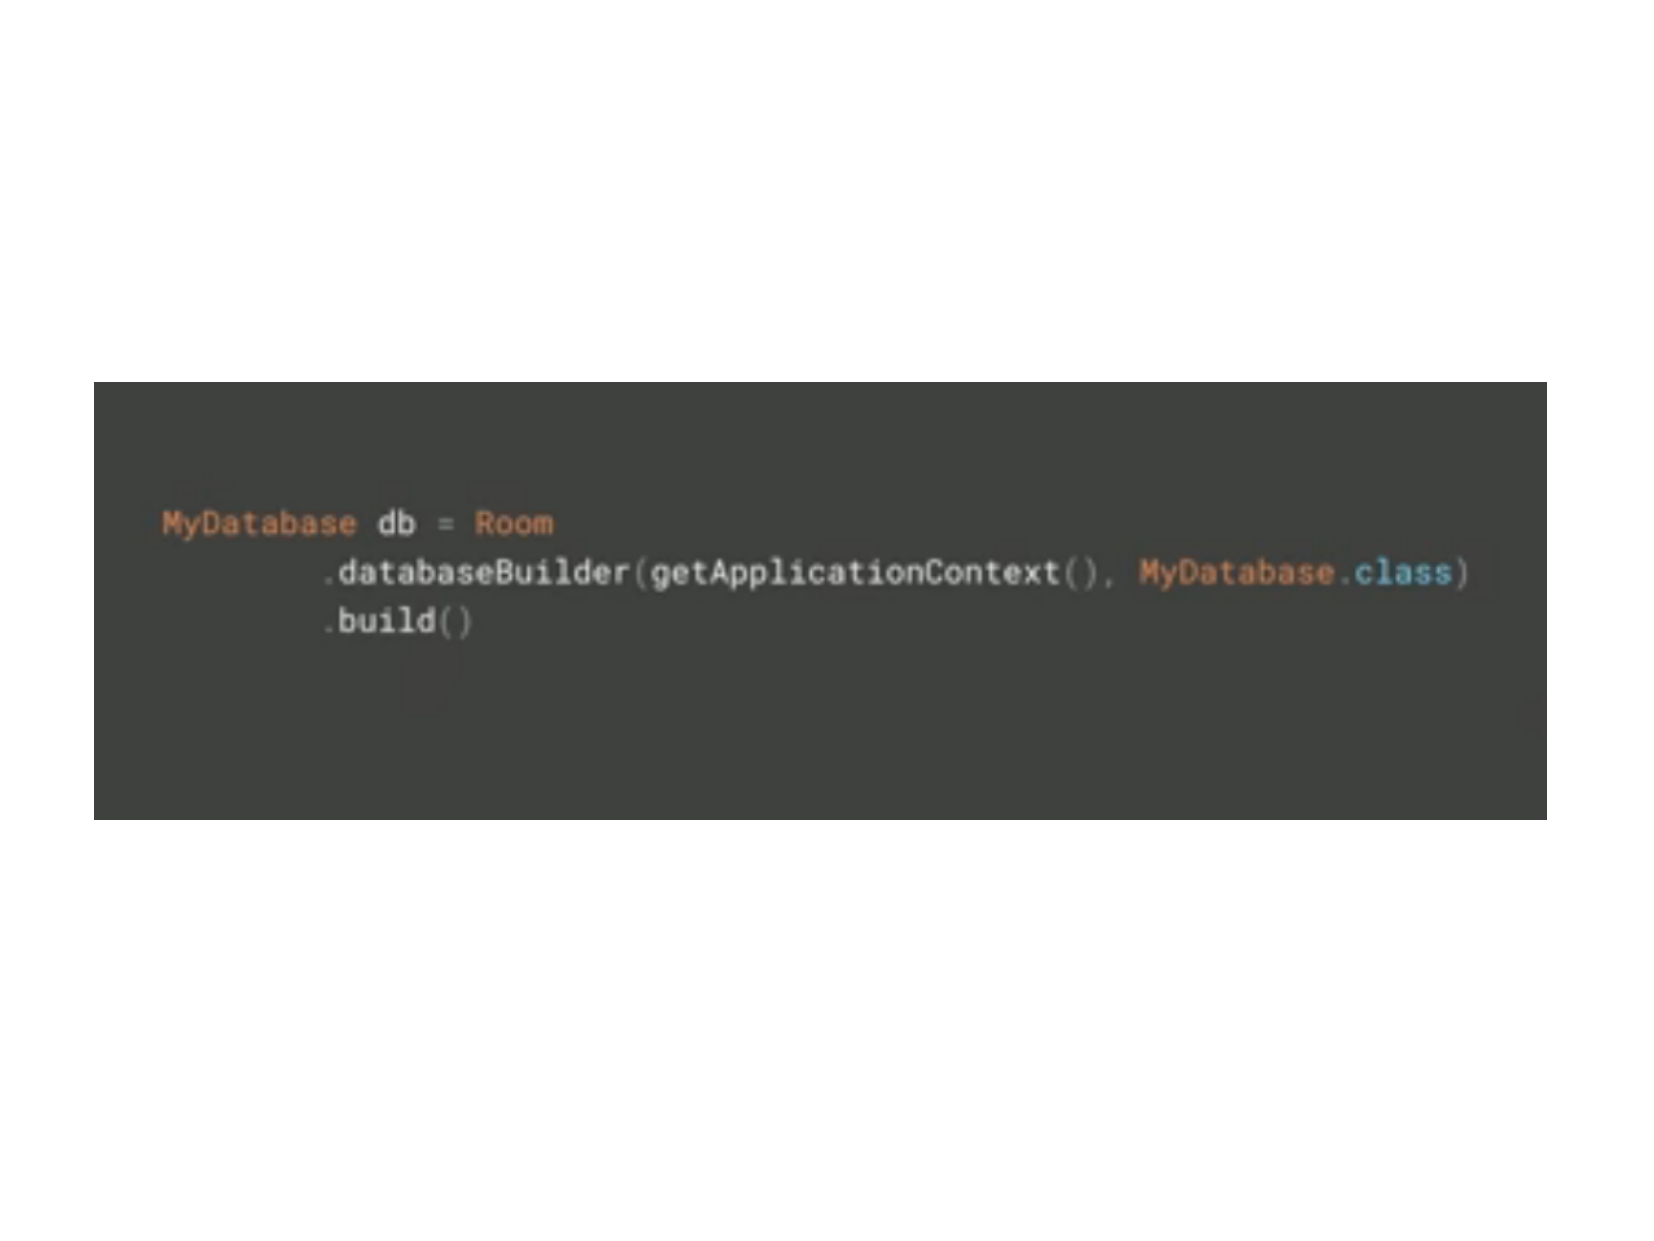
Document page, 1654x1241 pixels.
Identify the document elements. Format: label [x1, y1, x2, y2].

picture [94, 382, 1547, 820]
